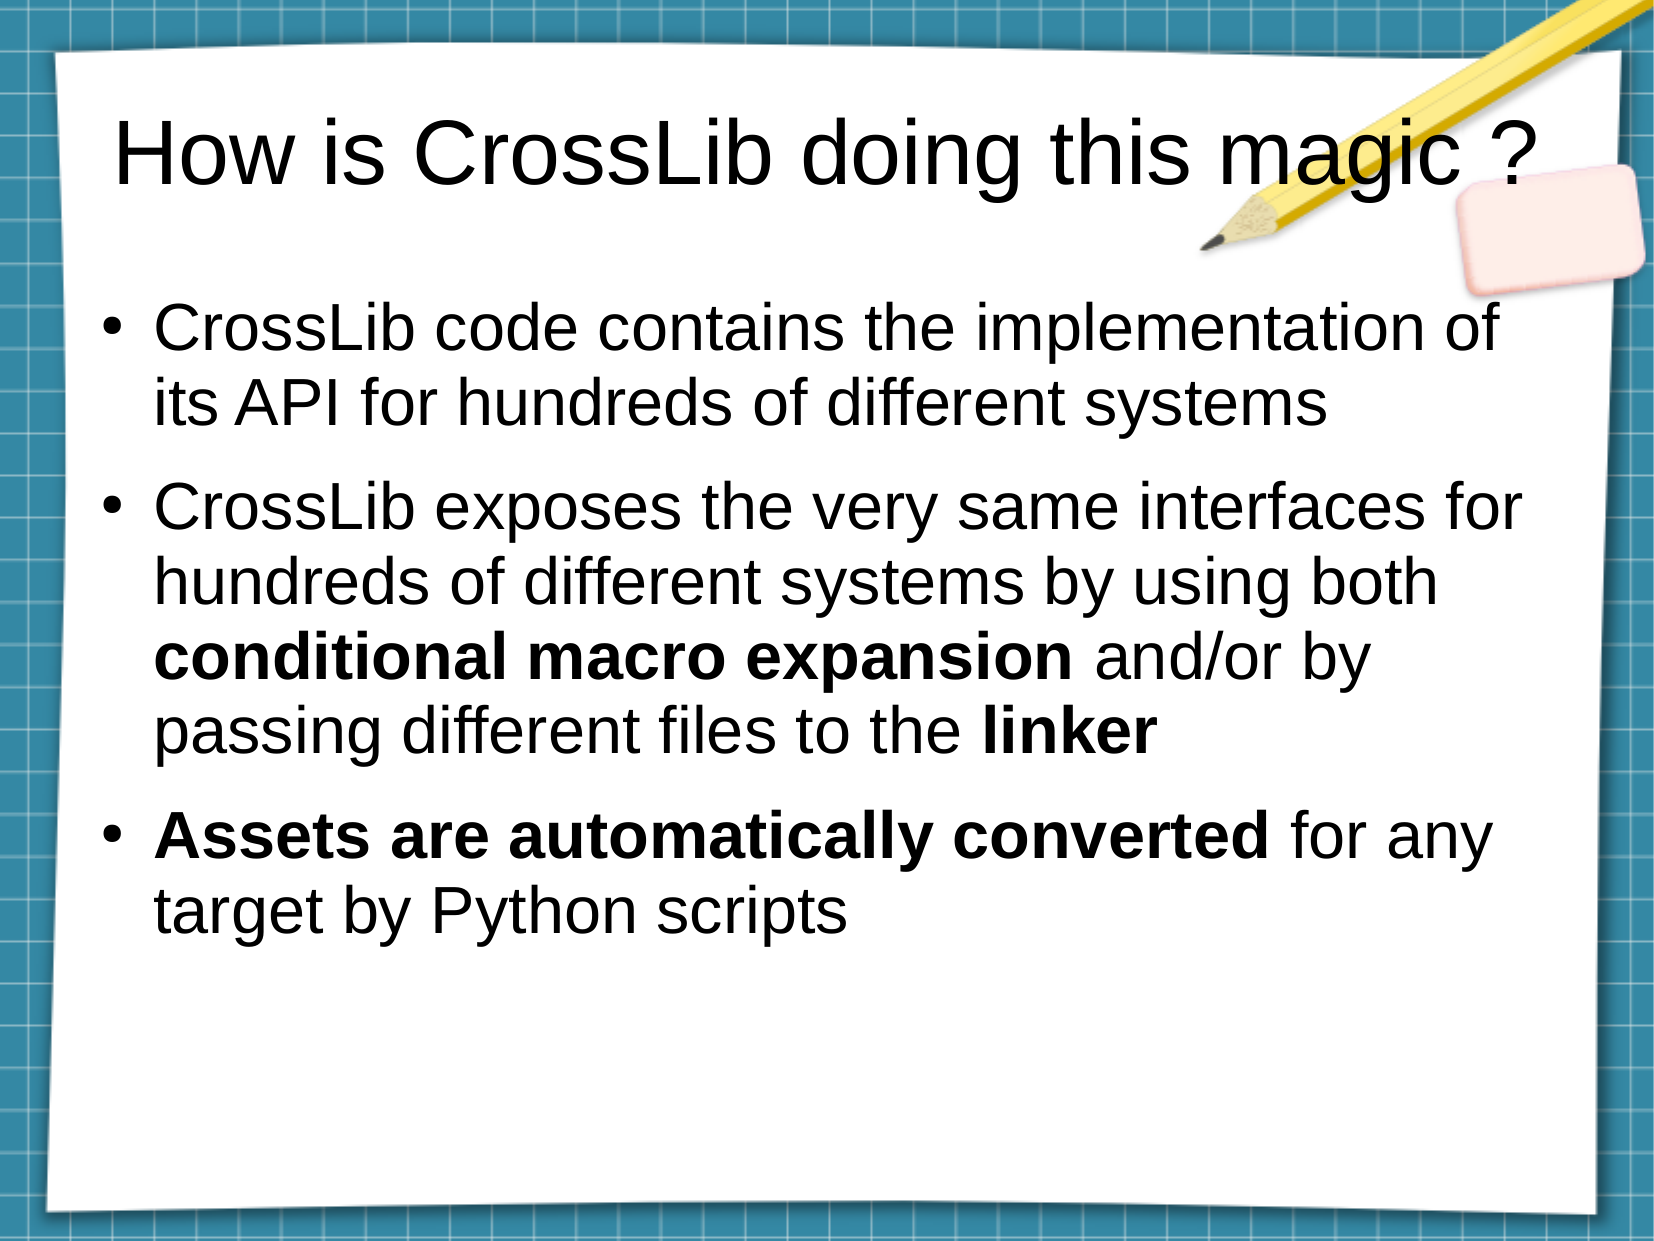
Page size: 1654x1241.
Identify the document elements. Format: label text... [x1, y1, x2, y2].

list CrossLib code contains the implementation of its API for hundreds of different systems CrossLib exposes the very same interfaces for hundreds of different systems by using both conditional macro expansion and/or by passing different files to the linker Assets are automatically converted for any target by Python scripts [82, 290, 1571, 1010]
picture [0, 0, 1654, 1241]
title How is CrossLib doing this magic ? [82, 49, 1571, 257]
